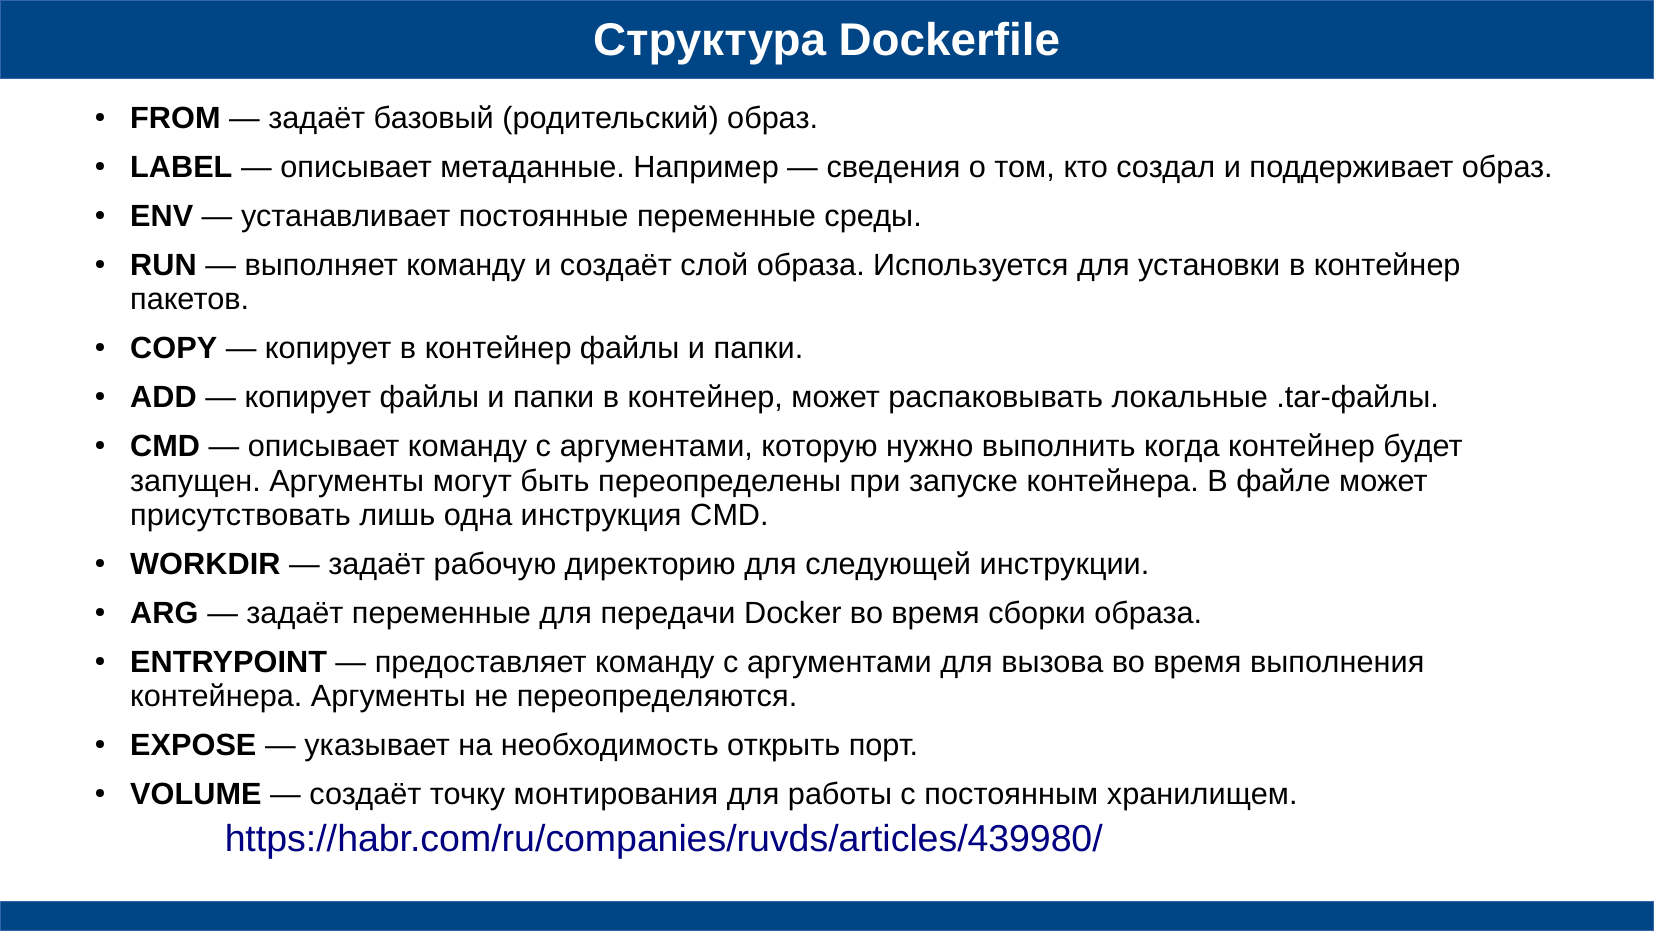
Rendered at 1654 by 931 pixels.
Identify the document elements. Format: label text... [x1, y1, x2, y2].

text_box https://habr.com/ru/companies/ruvds/articles/439980/ [210, 810, 1130, 867]
list FROM — задаёт базовый (родительский) образ. LABEL — описывает метаданные. Например — сведения о том, кто создал и поддерживает образ. ENV — устанавливает постоянные переменные среды. RUN — выполняет команду и создаёт слой образа. Используется для установки в контейнер пакетов. COPY — копирует в контейнер файлы и папки. ADD — копирует файлы и папки в контейнер, может распаковывать локальные .tar-файлы. CMD — описывает команду с аргументами, которую нужно выполнить когда контейнер будет запущен. Аргументы могут быть переопределены при запуске контейнера. В файле может присутствовать лишь одна инструкция CMD. WORKDIR — задаёт рабочую директорию для следующей инструкции. ARG — задаёт переменные для передачи Docker во время сборки образа. ENTRYPOINT — предоставляет команду с аргументами для вызова во время выполнения контейнера. Аргументы не переопределяются. EXPOSE — указывает на необходимость открыть порт. VOLUME — создаёт точку монтирования для работы с постоянным хранилищем. [82, 101, 1571, 826]
title Структура Dockerfile [0, 0, 1654, 79]
